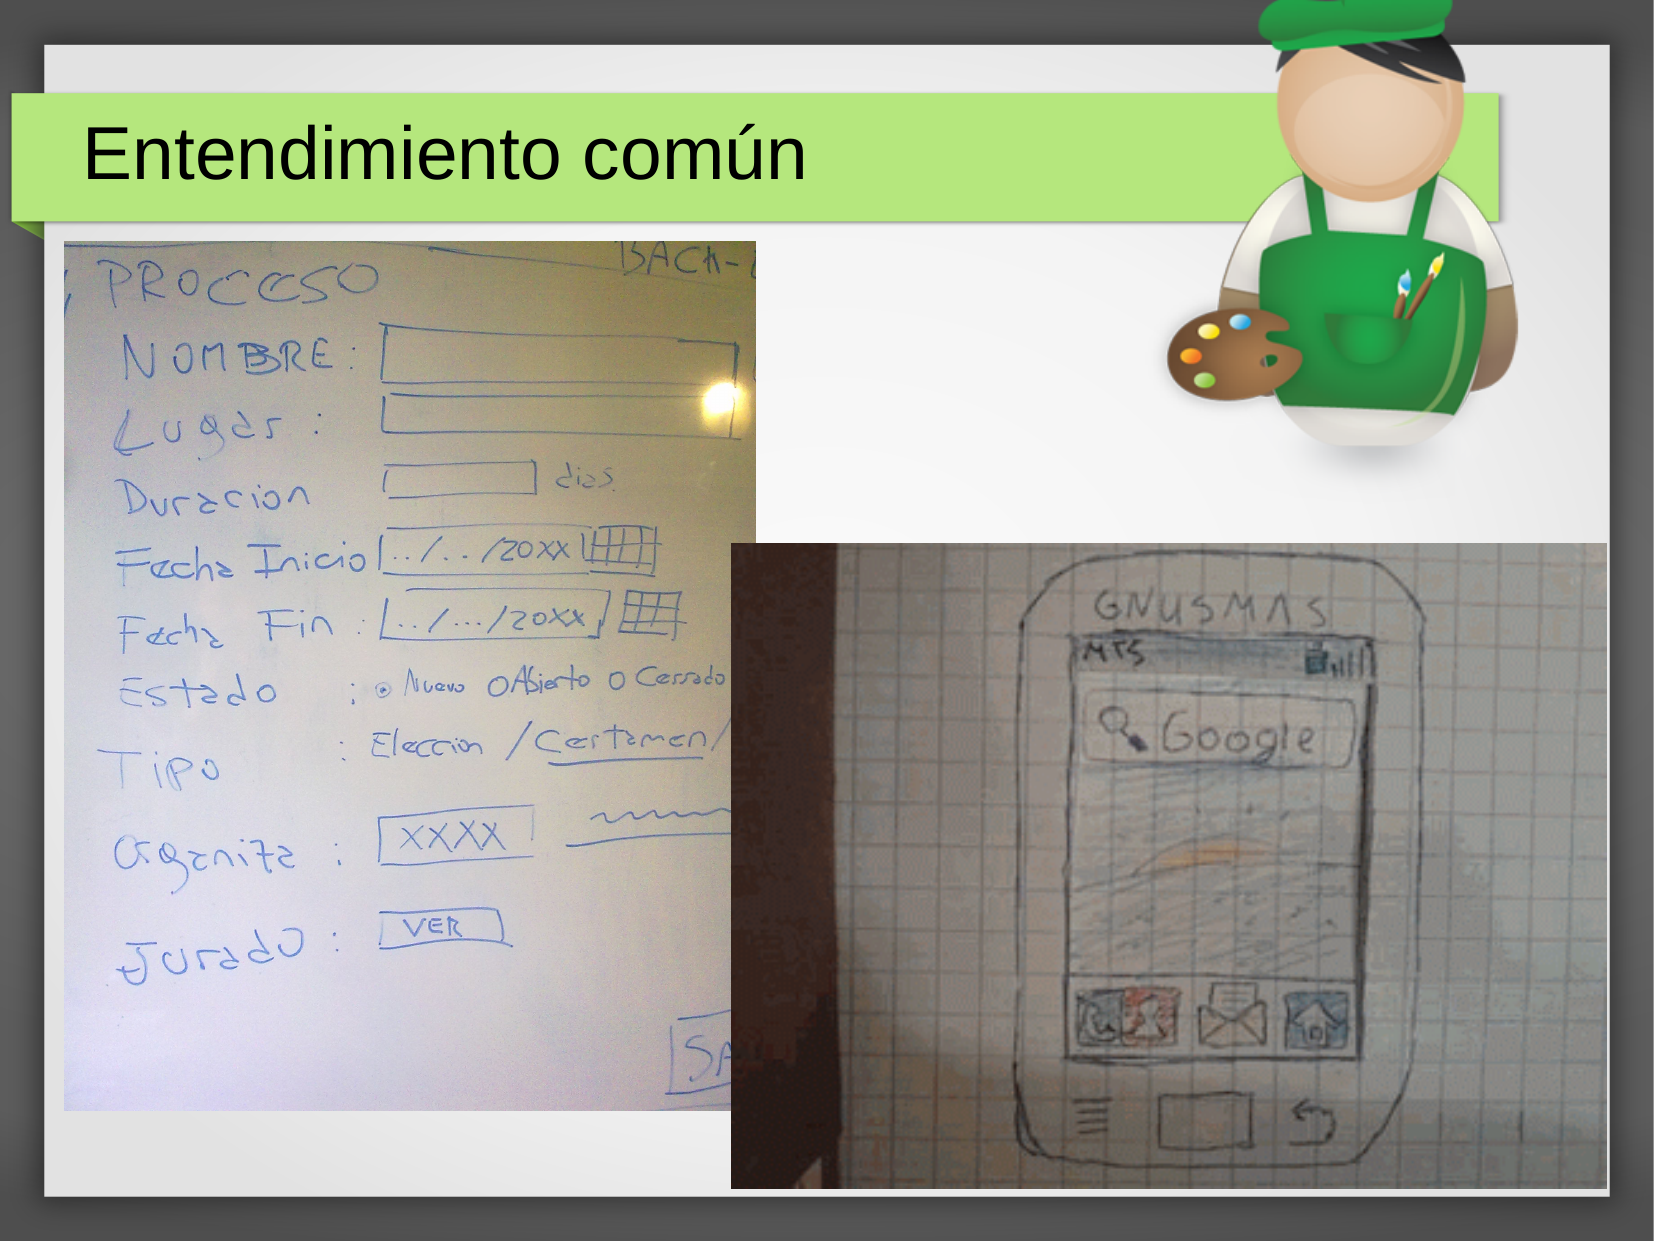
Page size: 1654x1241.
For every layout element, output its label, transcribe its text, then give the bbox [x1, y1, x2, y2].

picture [0, 0, 1654, 1241]
title Entendimiento común [82, 94, 1138, 213]
